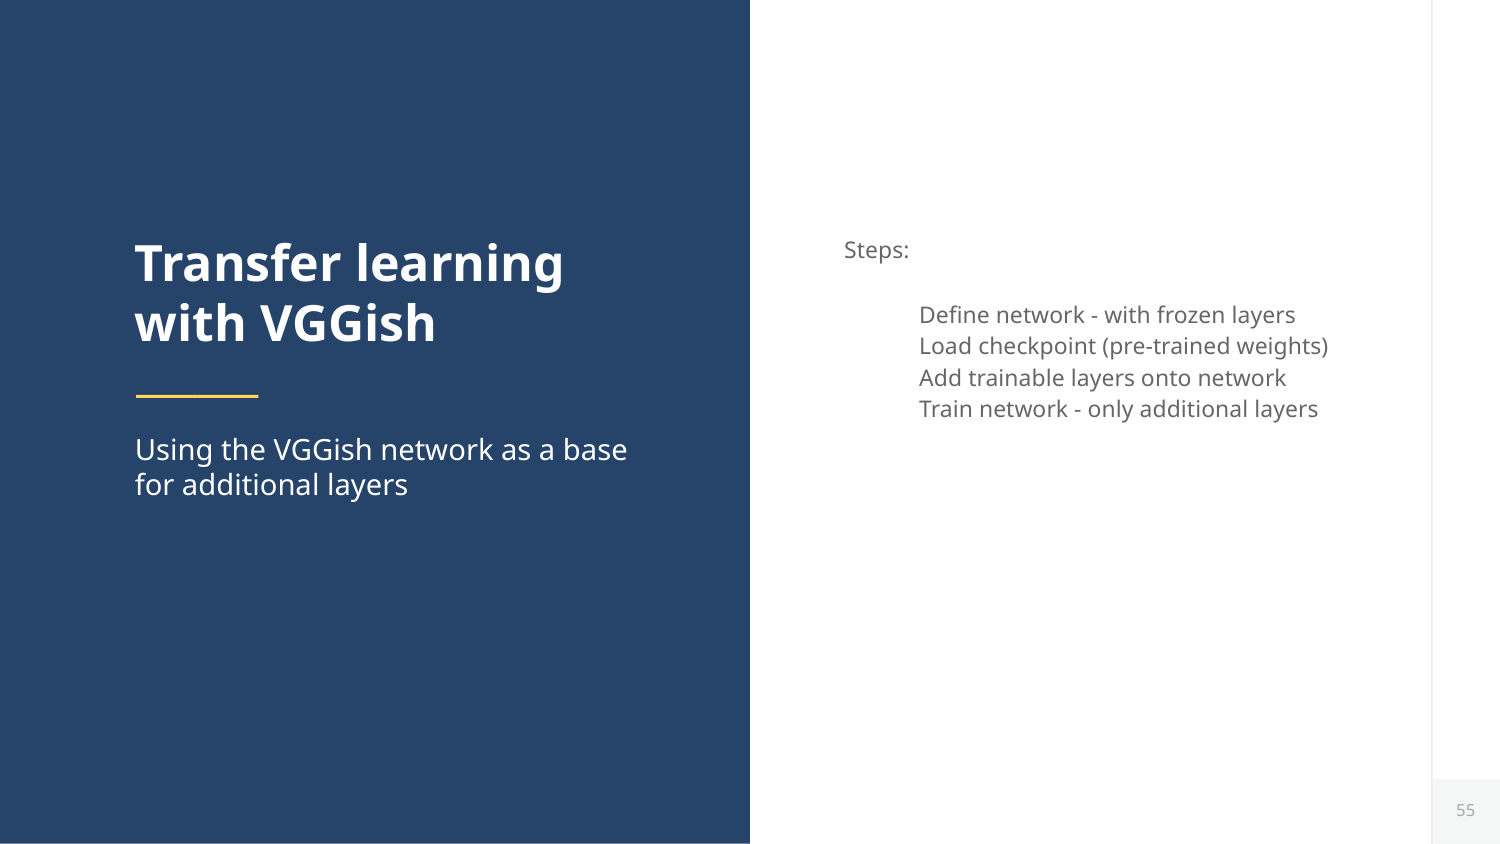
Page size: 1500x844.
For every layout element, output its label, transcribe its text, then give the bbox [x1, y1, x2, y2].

subtitle Using the VGGish network as a base for additional layers [119, 416, 662, 541]
title Transfer learning with VGGish [119, 216, 662, 416]
list Steps: Define network - with frozen layers Load checkpoint (pre-trained weights) Add trainable layers onto network Train network - only additional layers [829, 216, 1383, 713]
slide_number <number> [1400, 779, 1491, 844]
